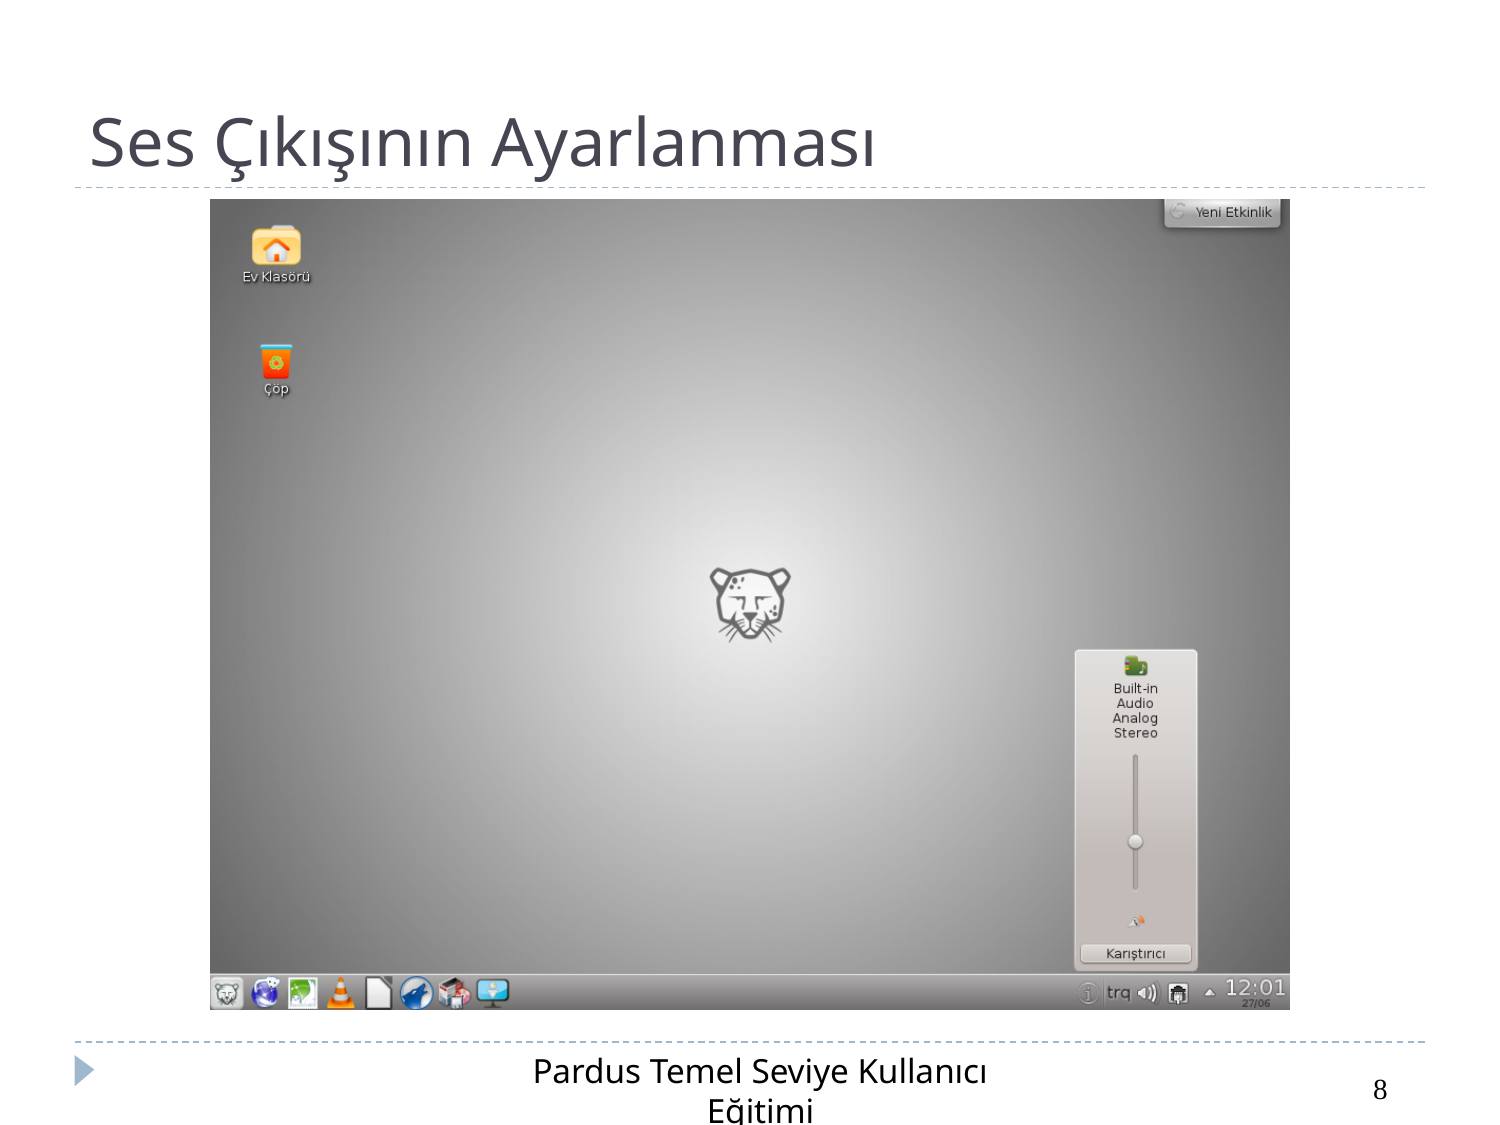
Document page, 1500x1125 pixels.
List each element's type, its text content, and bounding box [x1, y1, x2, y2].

picture [210, 199, 1290, 1010]
title Ses Çıkışının Ayarlanması [75, 24, 1425, 188]
